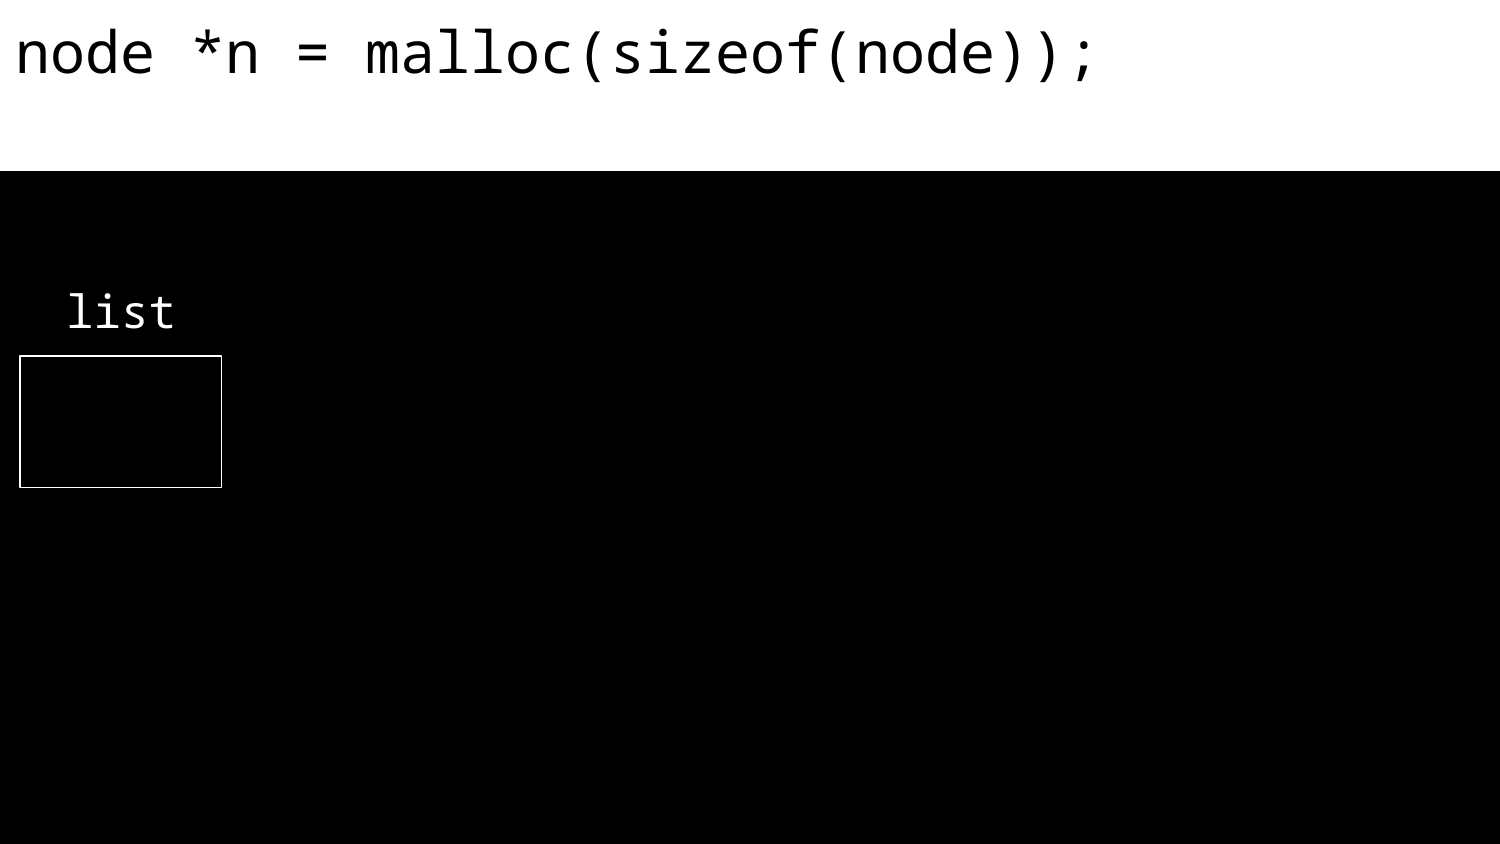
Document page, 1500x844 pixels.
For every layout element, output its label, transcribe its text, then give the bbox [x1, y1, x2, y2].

text_box list [50, 267, 192, 334]
title node *n = malloc(sizeof(node)); [0, 0, 1500, 171]
